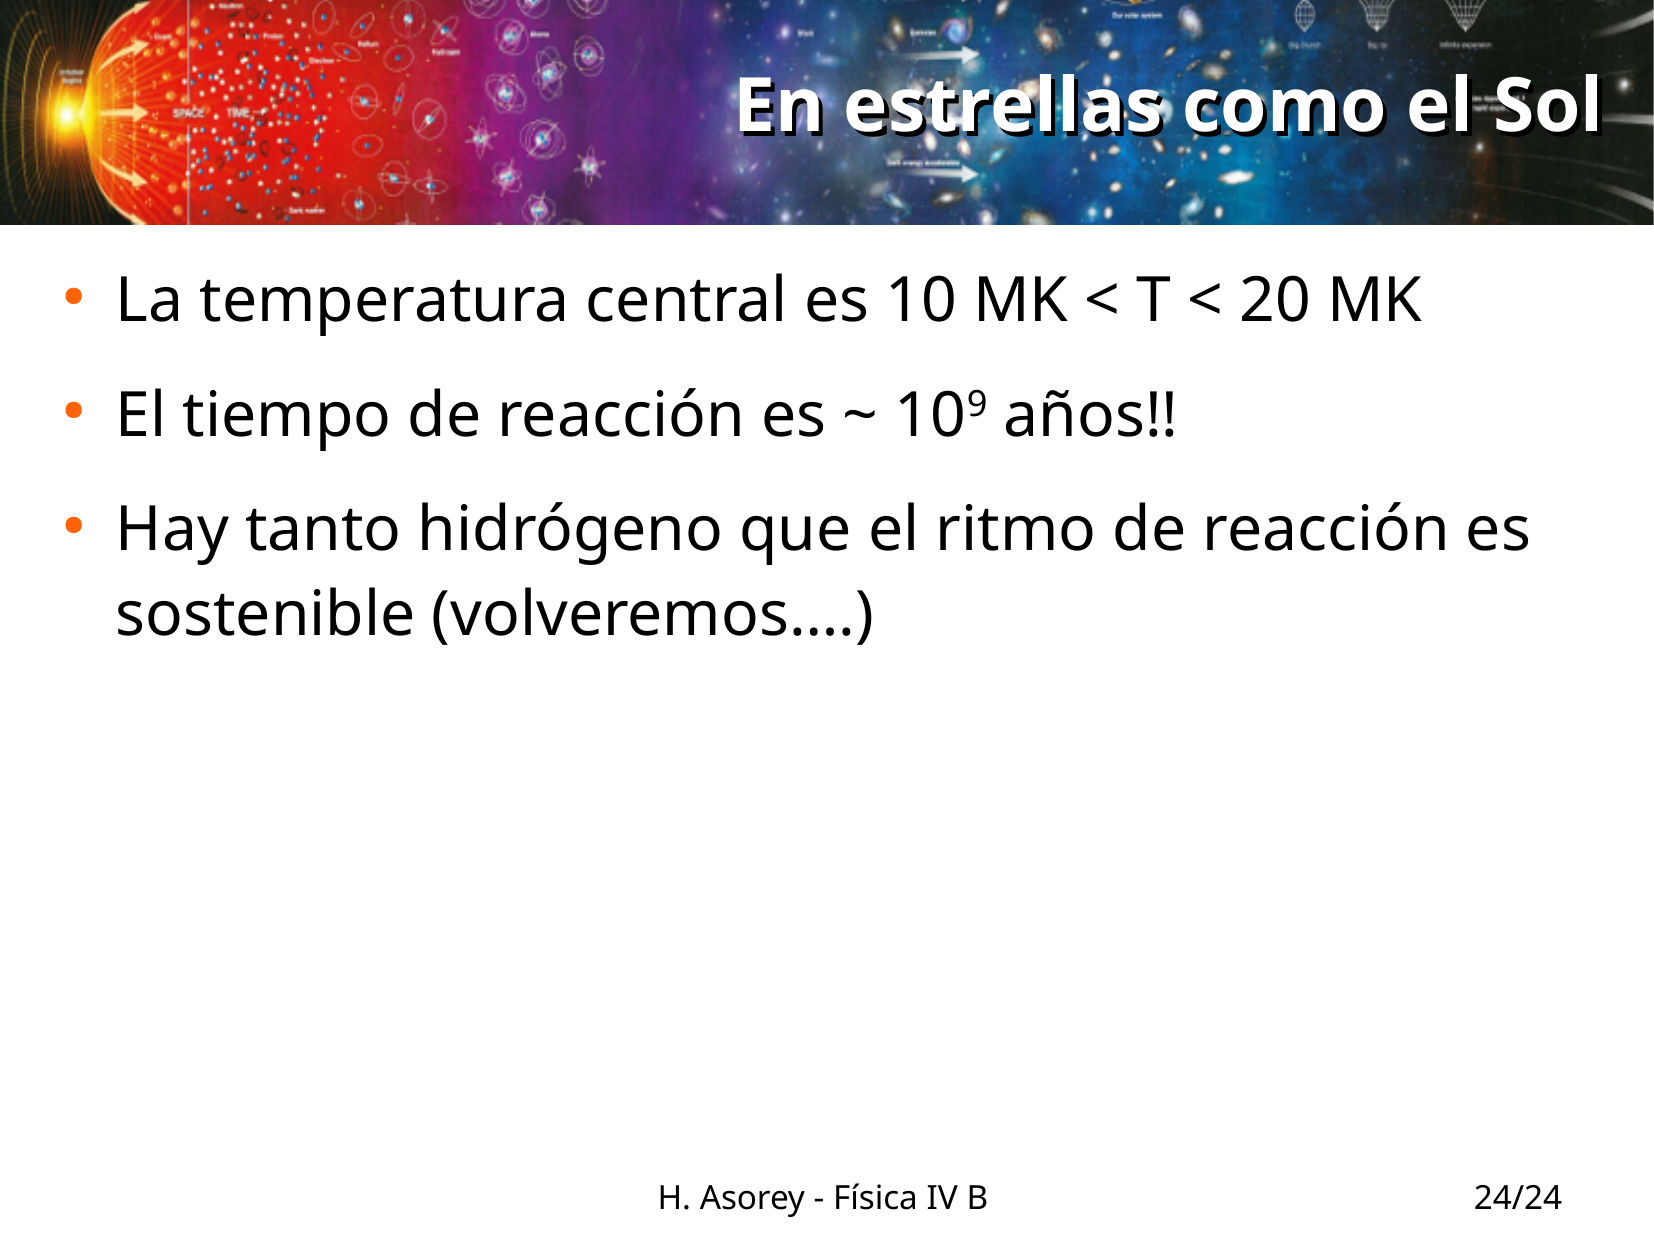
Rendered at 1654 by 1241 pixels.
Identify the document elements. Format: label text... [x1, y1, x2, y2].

title En estrellas como el Sol [45, 15, 1606, 191]
picture [0, 0, 1654, 225]
list La temperatura central es 10 MK < T < 20 MK El tiempo de reacción es ~ 109 años!! Hay tanto hidrógeno que el ritmo de reacción es sostenible (volveremos….) [45, 255, 1606, 1156]
